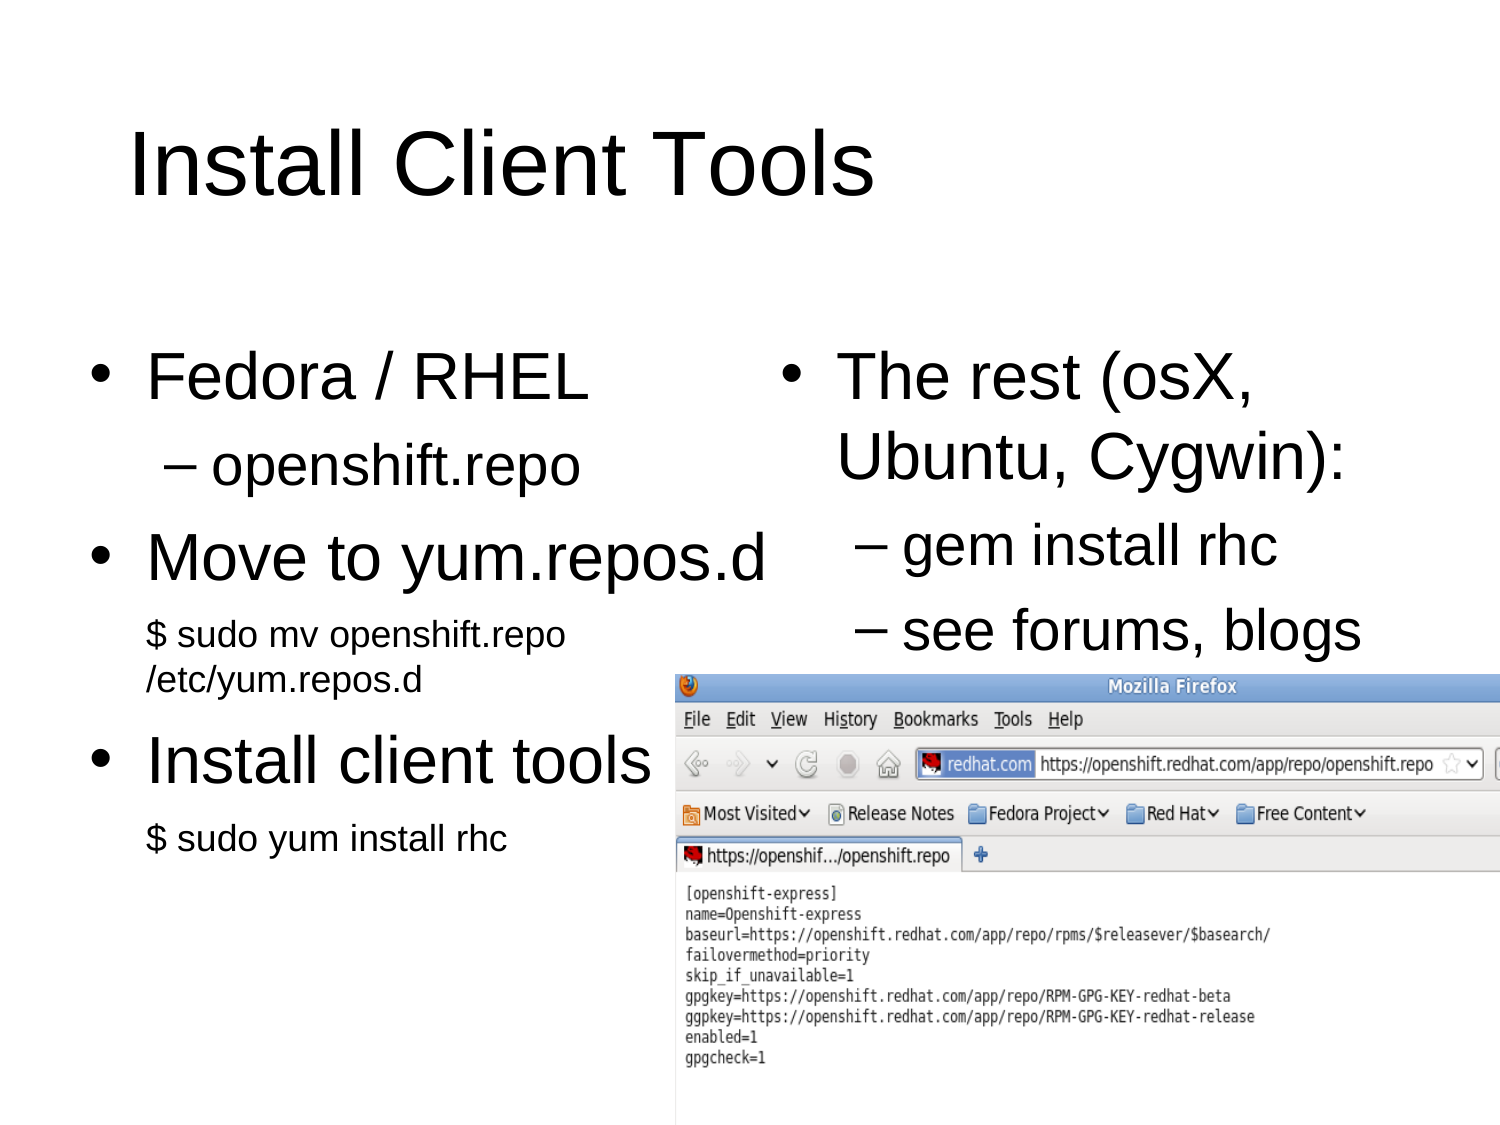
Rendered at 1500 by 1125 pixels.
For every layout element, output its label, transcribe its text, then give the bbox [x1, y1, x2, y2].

list Fedora / RHEL openshift.repo Move to yum.repos.d $ sudo mv openshift.repo /etc/yum.repos.d Install client tools $ sudo yum install rhc [75, 324, 765, 1068]
picture [675, 674, 1500, 1125]
list The rest (osX, Ubuntu, Cygwin): gem install rhc see forums, blogs [765, 324, 1388, 674]
title Install Client Tools [112, 40, 1388, 277]
